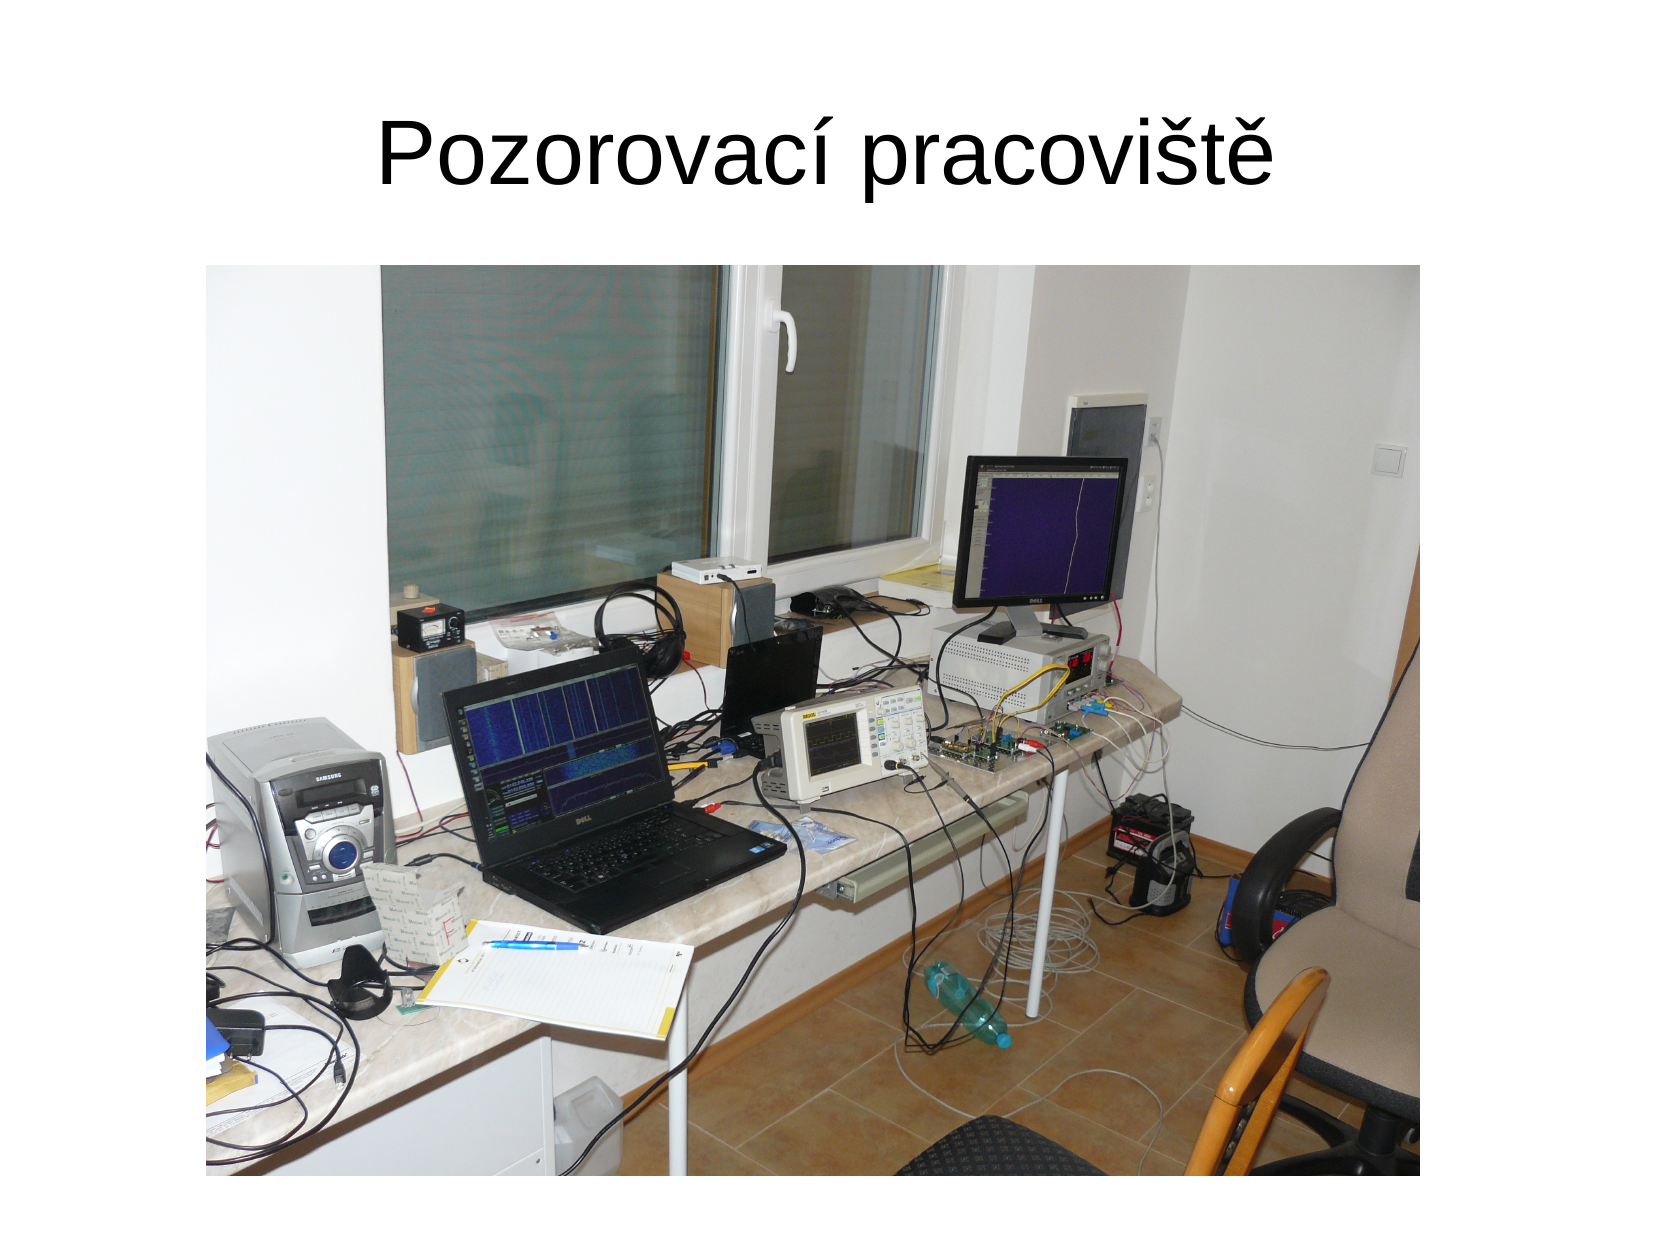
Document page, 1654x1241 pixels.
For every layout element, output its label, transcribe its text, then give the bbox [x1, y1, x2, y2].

title Pozorovací pracoviště [82, 49, 1571, 257]
picture [206, 265, 1420, 1176]
